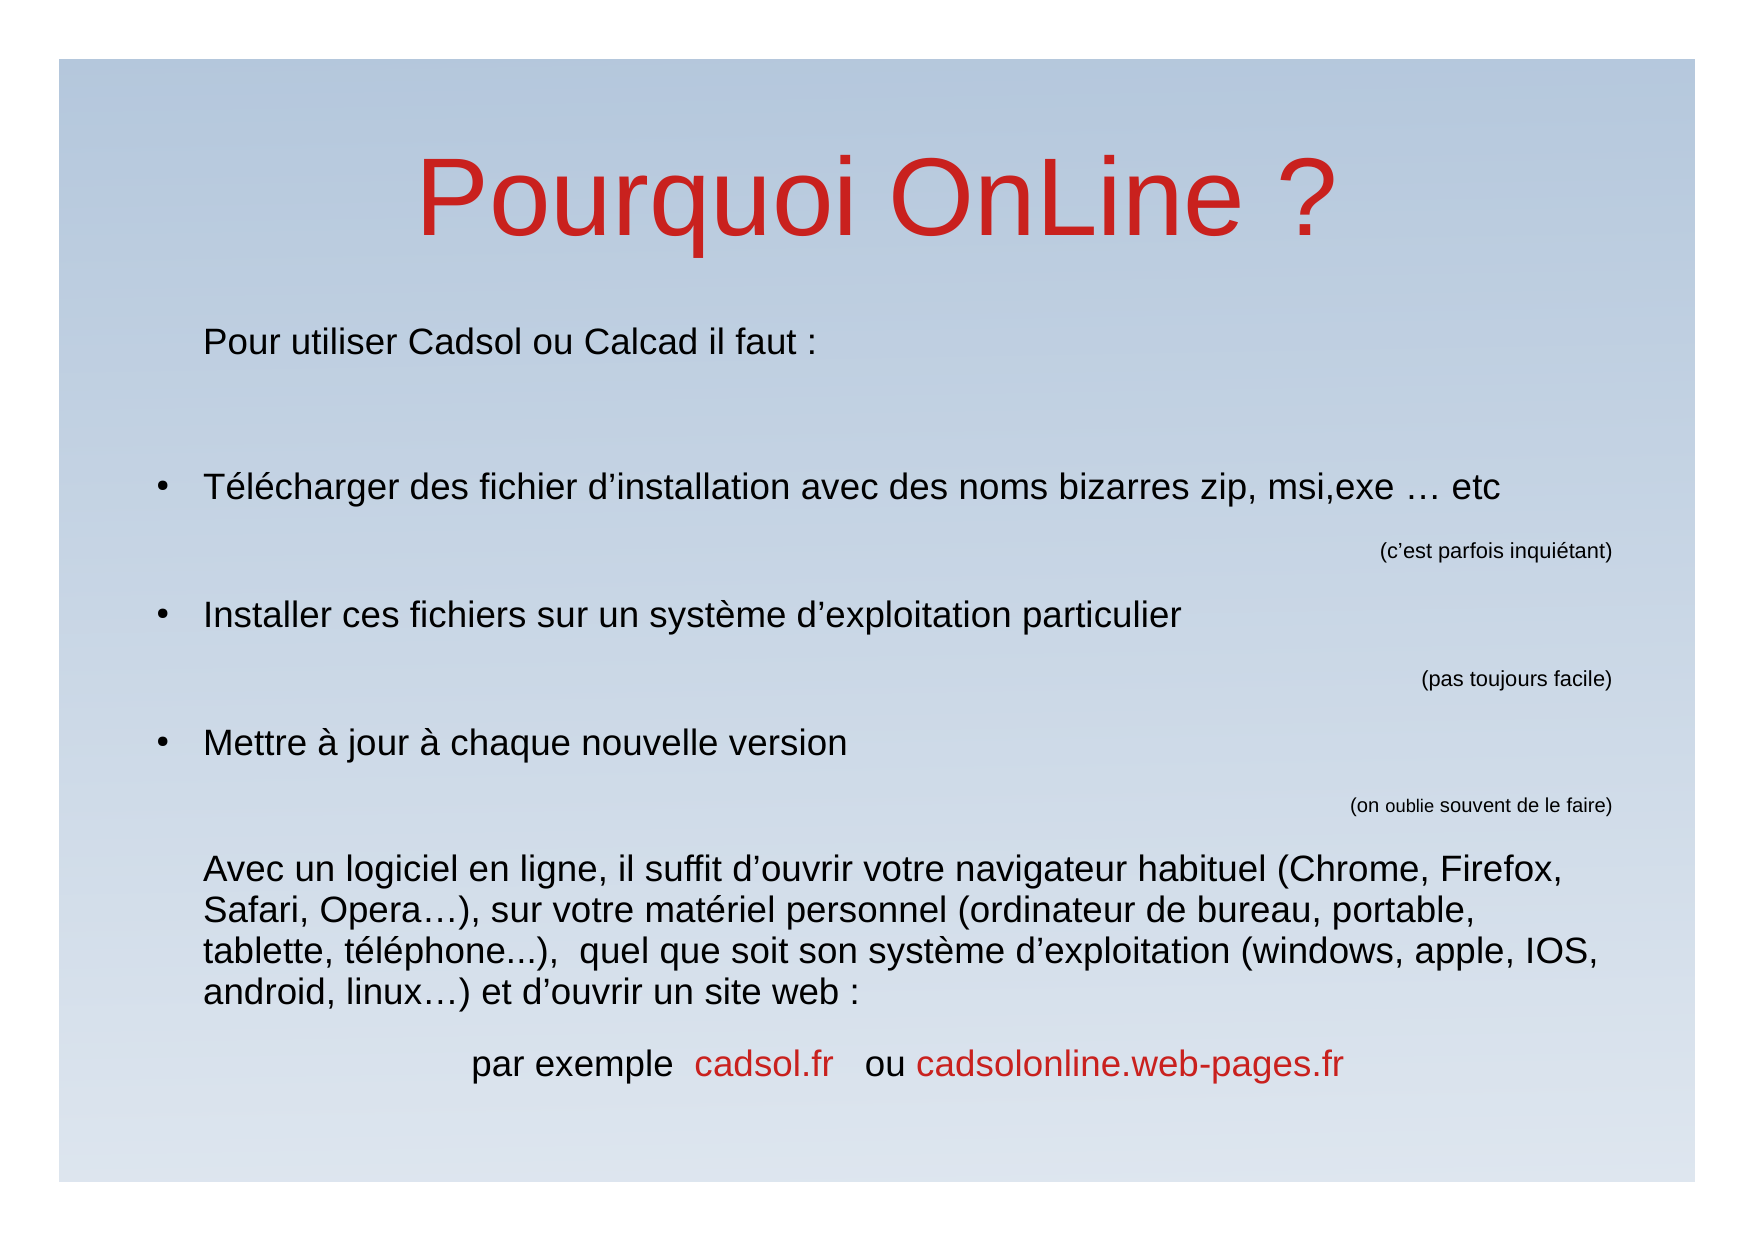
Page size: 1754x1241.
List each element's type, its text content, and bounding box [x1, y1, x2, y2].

title Pourquoi OnLine ? [140, 103, 1614, 292]
list Pour utiliser Cadsol ou Calcad il faut : Télécharger des fichier d’installation avec des noms bizarres zip, msi,exe … etc (c’est parfois inquiétant) Installer ces fichiers sur un système d’exploitation particulier (pas toujours facile) Mettre à jour à chaque nouvelle version (on oublie souvent de le faire) Avec un logiciel en ligne, il suffit d’ouvrir votre navigateur habituel (Chrome, Firefox, Safari, Opera…), sur votre matériel personnel (ordinateur de bureau, portable, tablette, téléphone...), quel que soit son système d’exploitation (windows, apple, IOS, android, linux…) et d’ouvrir un site web : par exemple cadsol.fr ou cadsolonline.web-pages.fr [140, 321, 1614, 1093]
